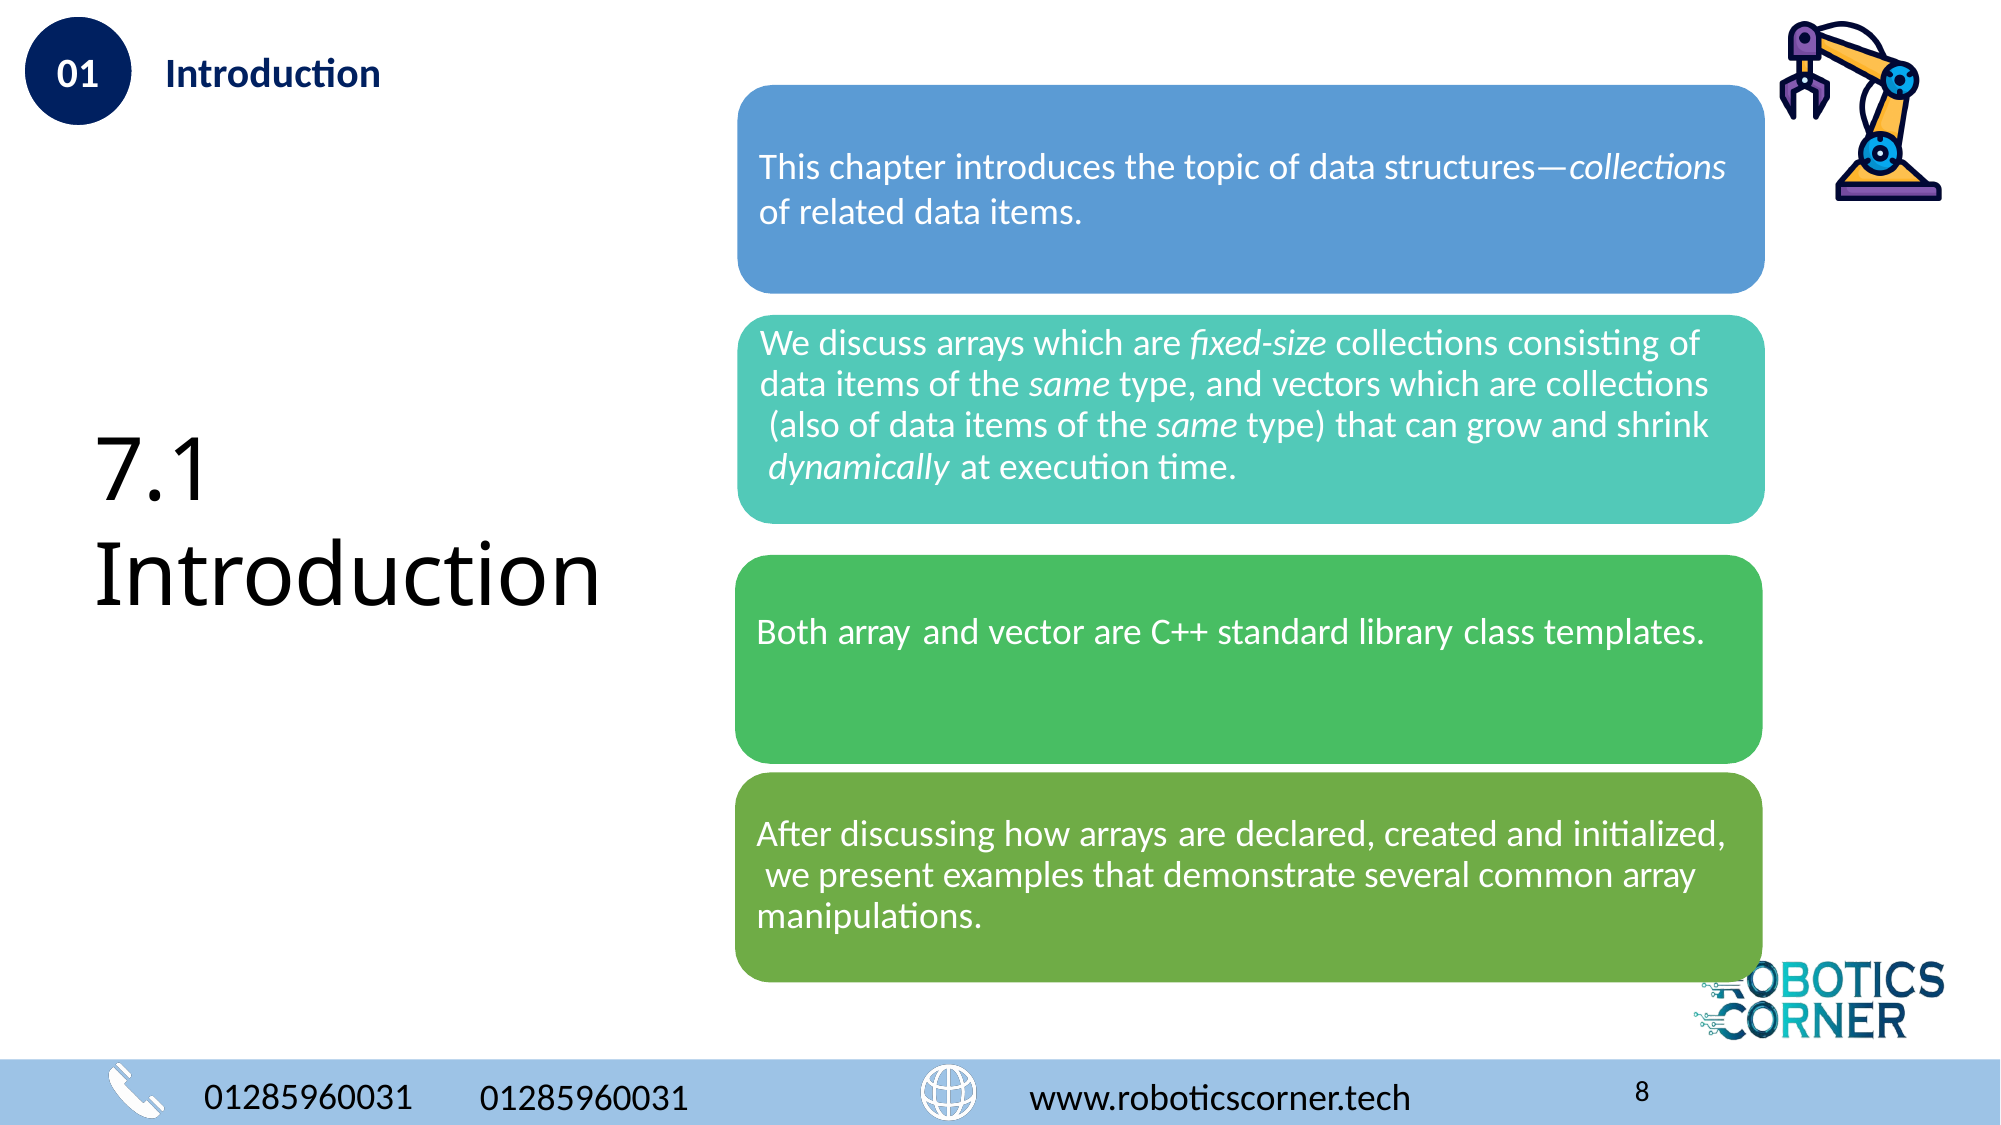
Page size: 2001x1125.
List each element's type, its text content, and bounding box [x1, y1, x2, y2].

text_box This chapter introduces the topic of data structures—collections of related data items. [756, 139, 1733, 233]
text_box We discuss arrays which are fixed-size collections consisting of data items of the same type, and vectors which are collections (also of data items of the same type) that can grow and shrink dynamically at execution time. [757, 314, 1711, 487]
picture [915, 1059, 981, 1125]
text_box Introduction [150, 38, 622, 103]
text_box 7.1 Introduction [92, 410, 682, 623]
text_box 01 [22, 14, 134, 128]
text_box [737, 84, 1765, 294]
picture [1771, 21, 1950, 201]
text_box Both array and vector are C++ standard library class templates. [754, 605, 1712, 653]
text_box After discussing how arrays are declared, created and initialized, we present examples that demonstrate several common array manipulations. [754, 808, 1734, 937]
text_box [735, 772, 1763, 983]
text_box [737, 314, 1765, 524]
picture [103, 1057, 170, 1124]
text_box [735, 554, 1763, 764]
picture [1680, 859, 1953, 1059]
